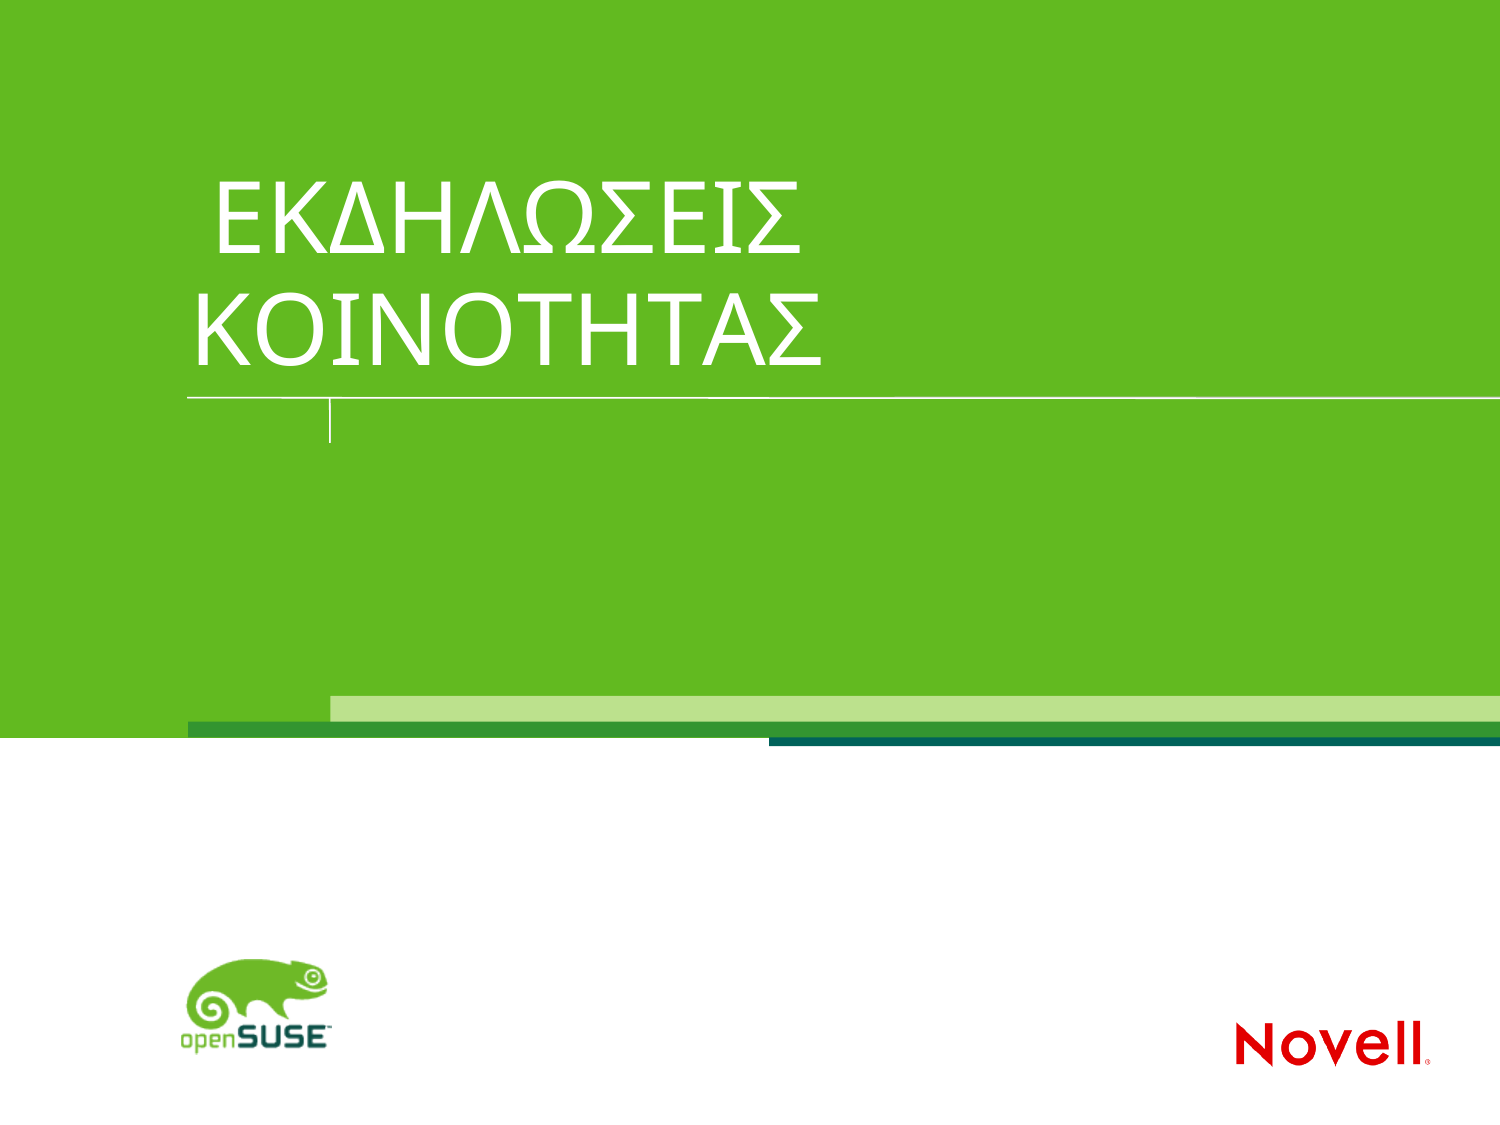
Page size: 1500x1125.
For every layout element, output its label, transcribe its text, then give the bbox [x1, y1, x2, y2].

picture [1227, 1013, 1438, 1074]
picture [181, 959, 332, 1055]
title ΕΚΔΗΛΩΣΕΙΣ ΚΟΙΝΟΤΗΤΑΣ [174, 137, 1388, 388]
